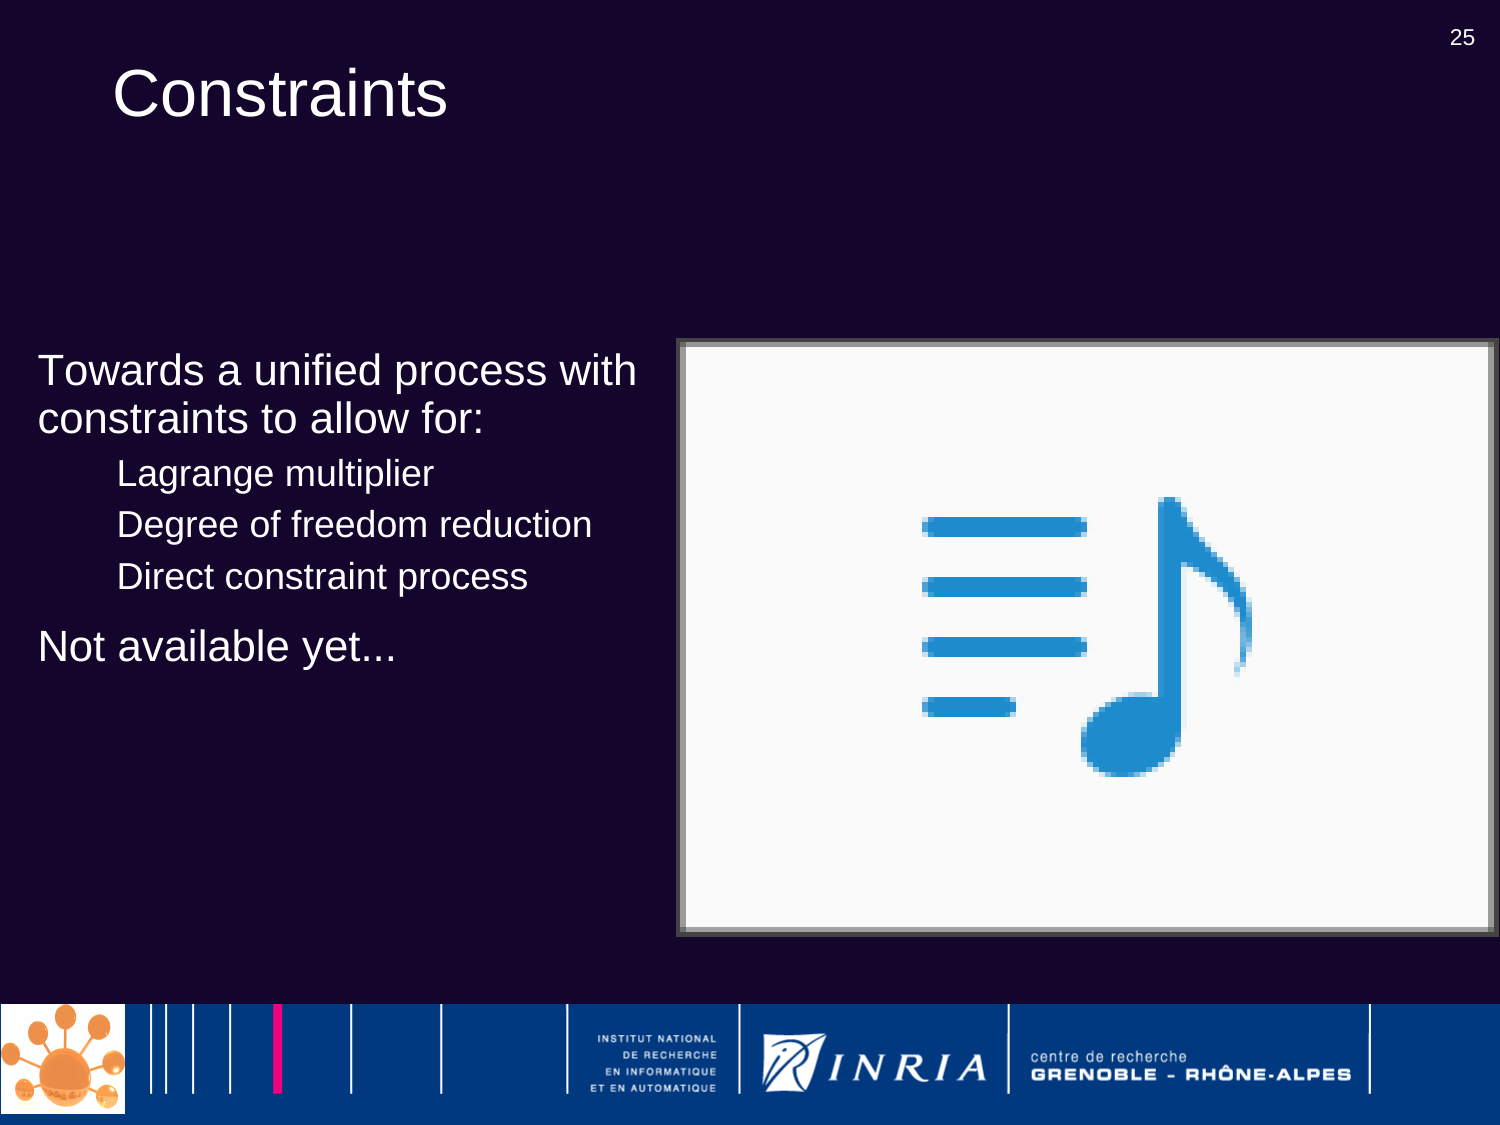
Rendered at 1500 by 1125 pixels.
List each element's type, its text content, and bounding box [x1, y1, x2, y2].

list Towards a unified process with constraints to allow for: Lagrange multiplier Degree of freedom reduction Direct constraint process Not available yet... [37, 345, 703, 1088]
picture [0, 1004, 1500, 1125]
title Constraints [112, 0, 1474, 188]
text_box [675, 337, 1500, 938]
